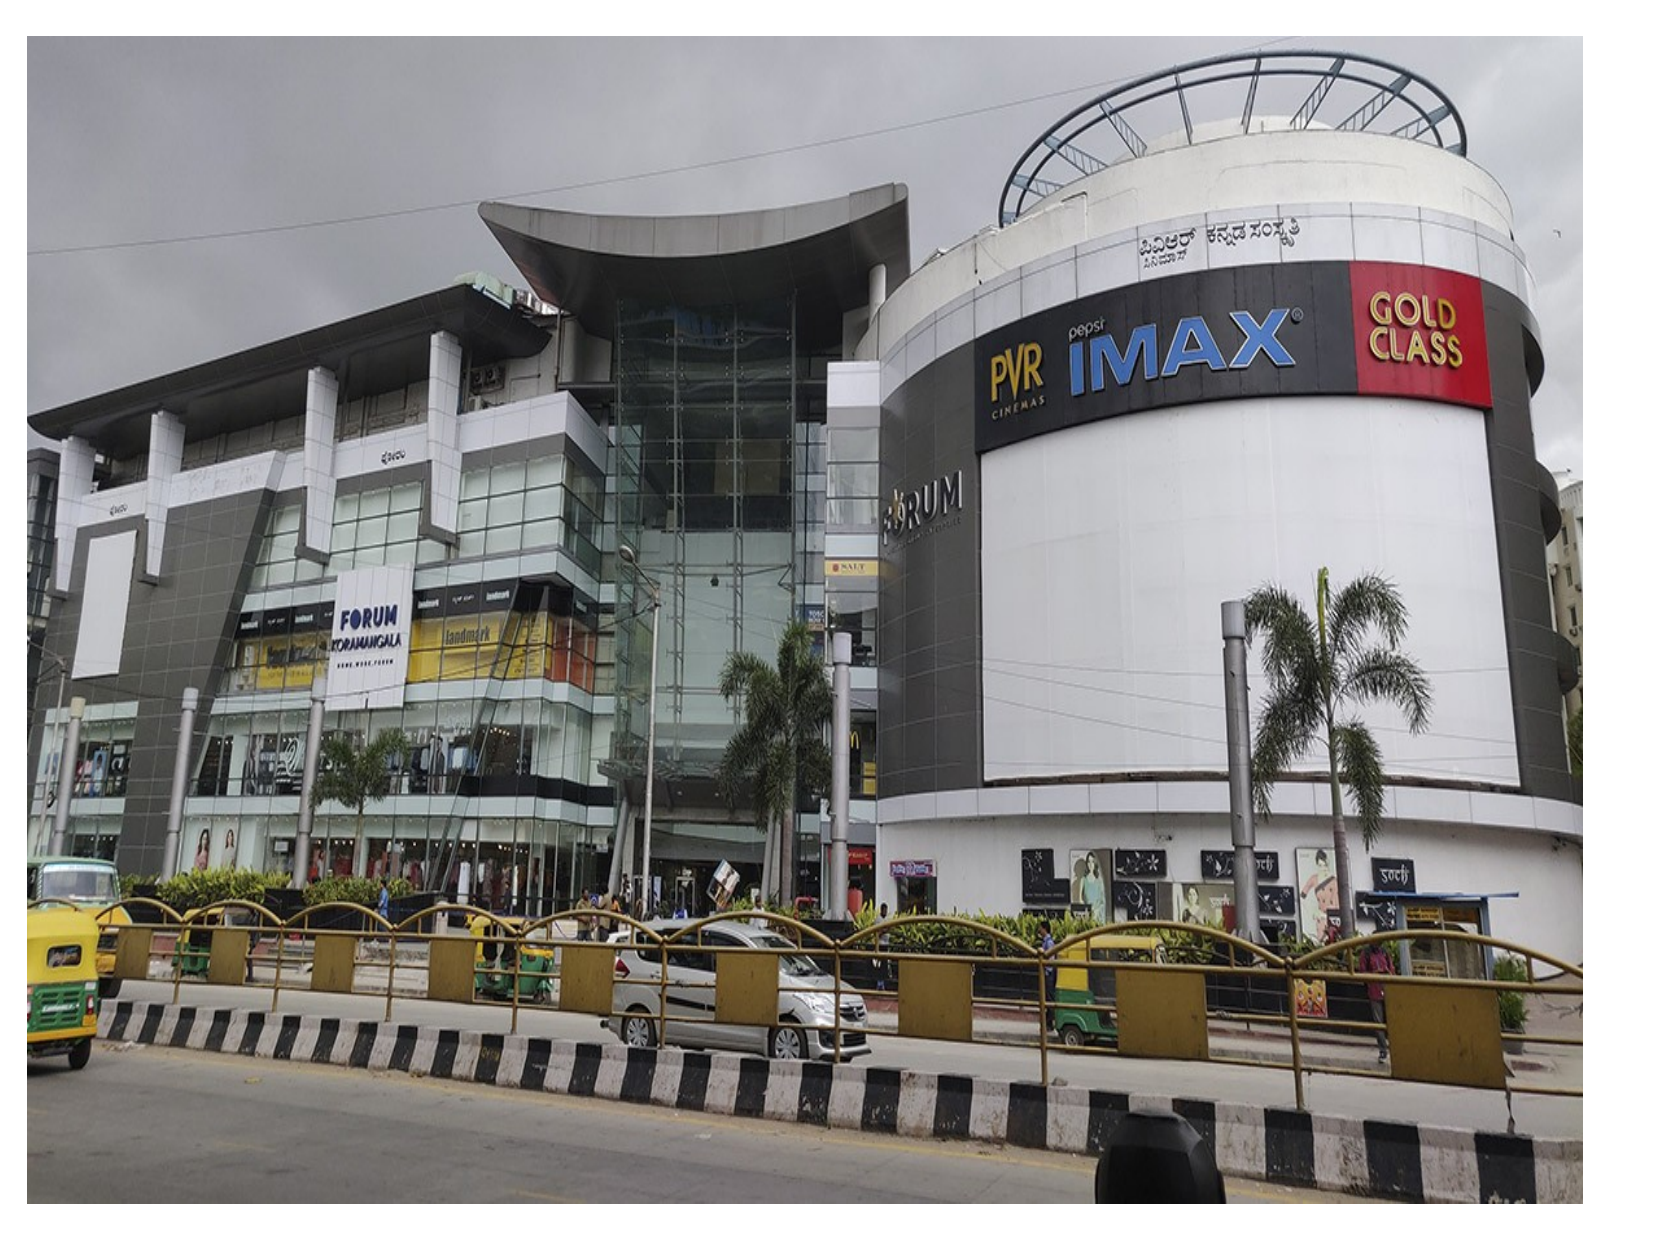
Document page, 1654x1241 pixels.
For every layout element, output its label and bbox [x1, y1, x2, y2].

picture [27, 36, 1583, 1204]
